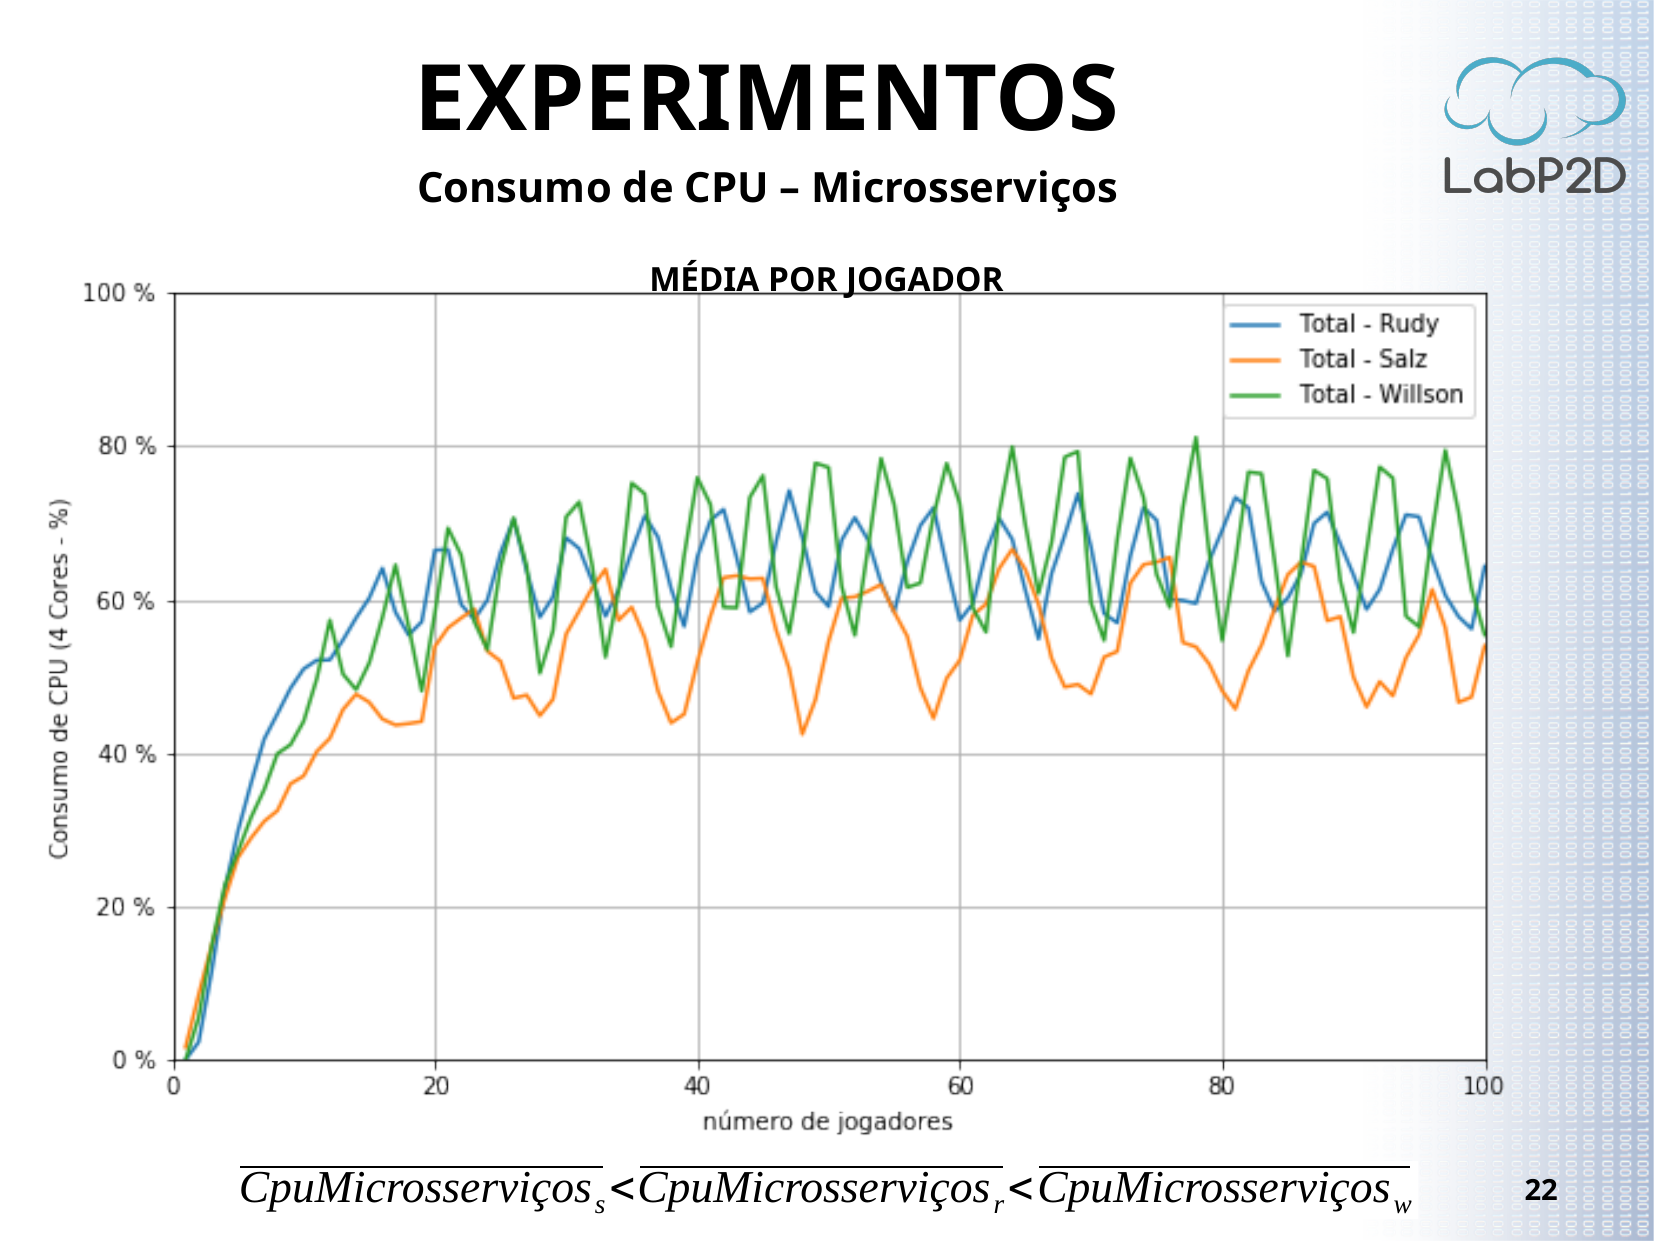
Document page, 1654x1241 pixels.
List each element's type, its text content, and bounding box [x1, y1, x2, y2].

chart [232, 1161, 1419, 1219]
picture [33, 1, 1654, 1240]
text_box MÉDIA POR JOGADOR [543, 248, 1111, 302]
title EXPERIMENTOS Consumo de CPU – Microsserviços [82, 19, 1453, 227]
